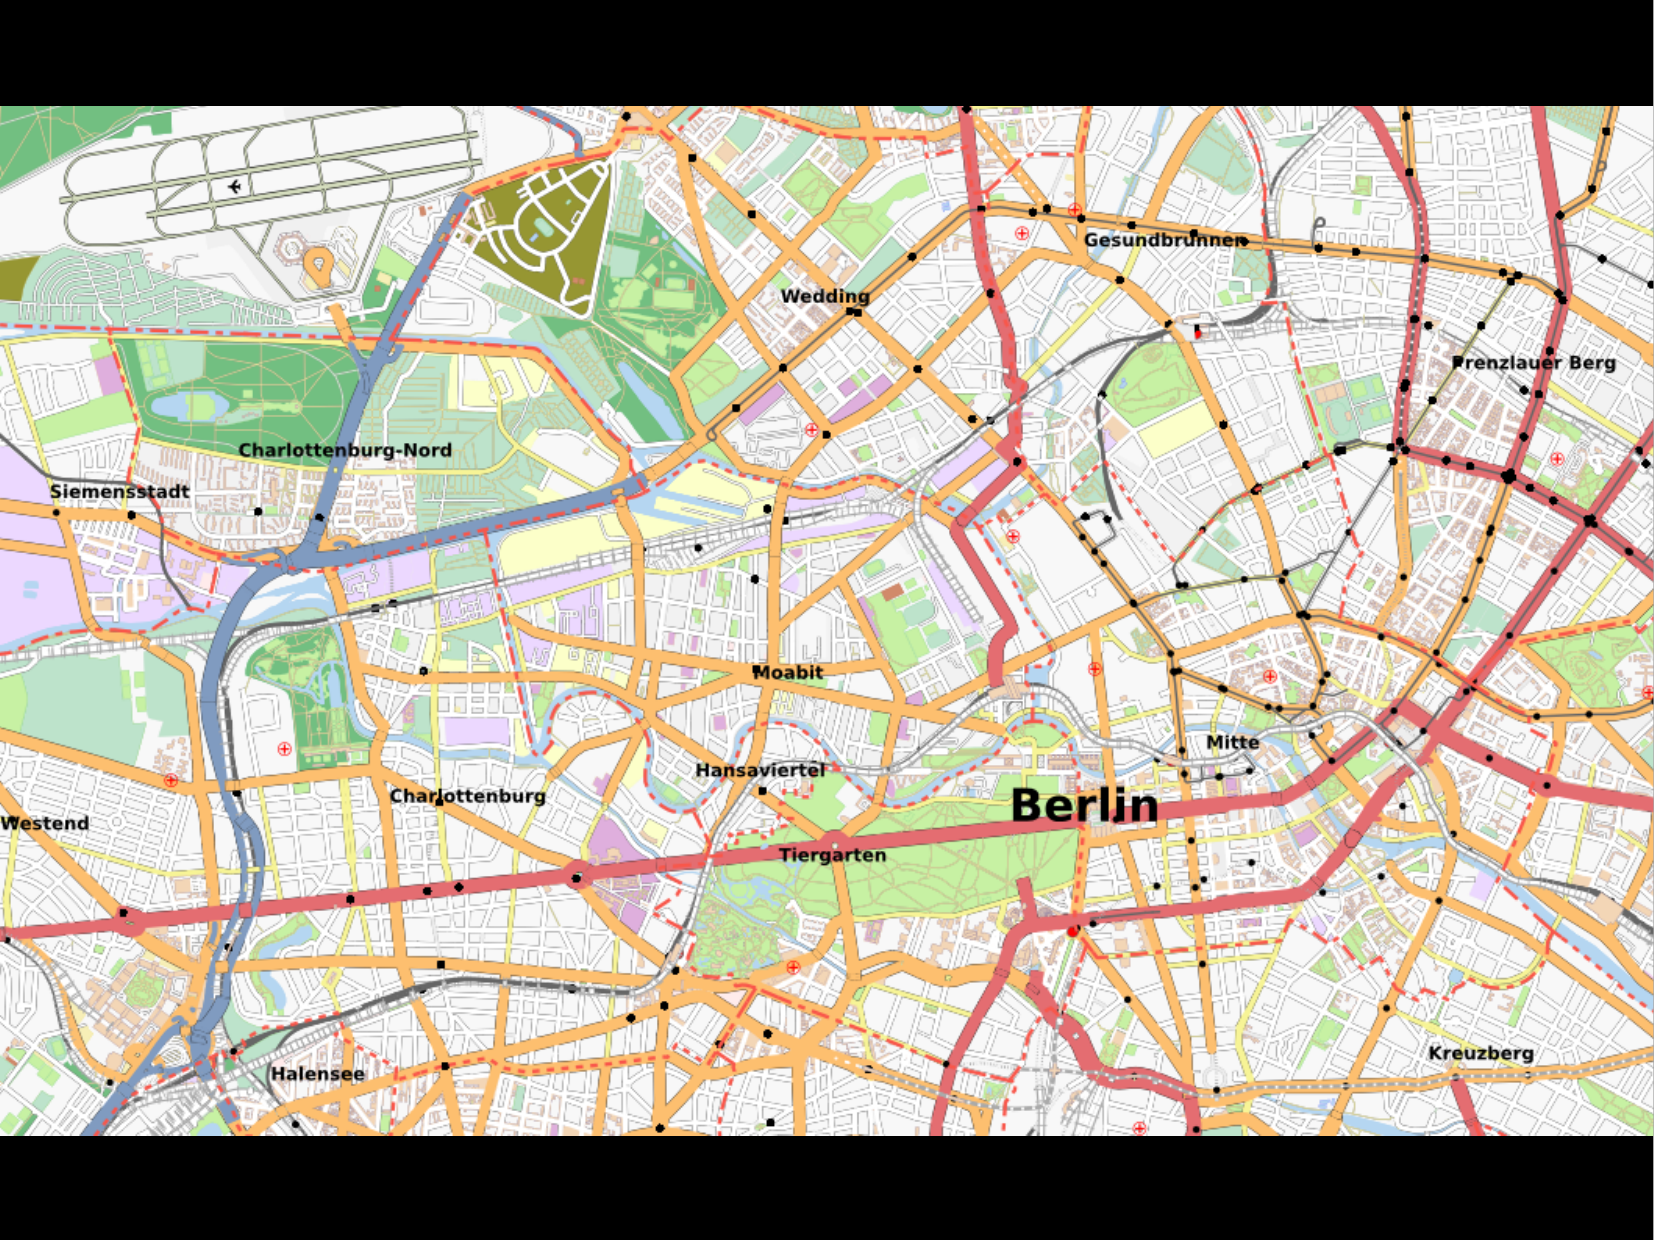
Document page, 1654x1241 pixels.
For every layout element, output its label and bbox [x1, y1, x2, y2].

picture [0, 106, 1654, 1136]
